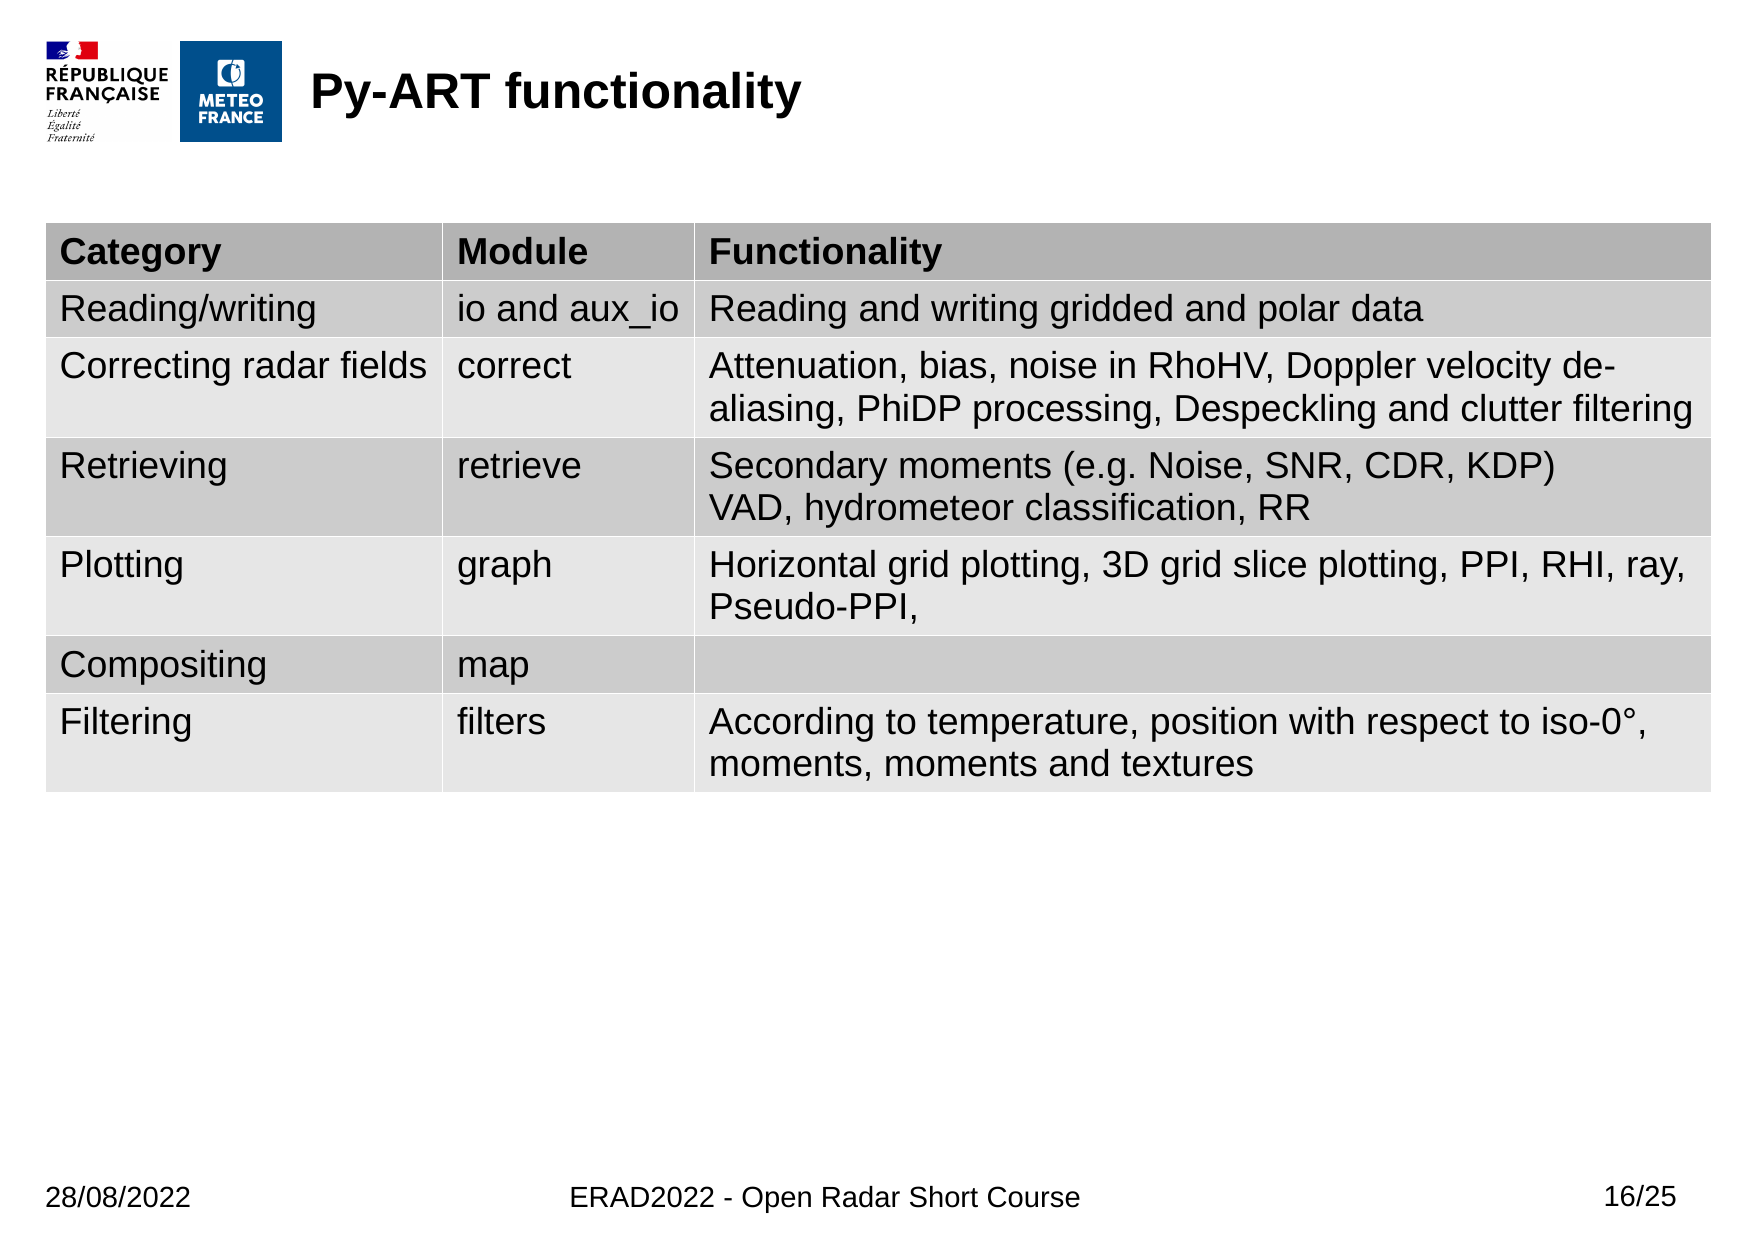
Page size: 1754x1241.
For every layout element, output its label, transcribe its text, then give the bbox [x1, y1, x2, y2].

table_cell filters [443, 694, 694, 792]
table_cell Reading and writing gridded and polar data [695, 281, 1711, 337]
table_cell Compositing [46, 636, 442, 693]
table_cell Reading/writing [46, 281, 442, 337]
table_cell Secondary moments (e.g. Noise, SNR, CDR, KDP) VAD, hydrometeor classification, RR [695, 438, 1711, 536]
table_cell Plotting [46, 537, 442, 635]
table_cell correct [443, 338, 694, 437]
table_cell map [443, 636, 694, 693]
table_header Module [443, 223, 694, 280]
table_cell [695, 636, 1711, 693]
table_cell retrieve [443, 438, 694, 536]
picture [180, 41, 282, 142]
table_header Functionality [695, 223, 1711, 280]
table_cell According to temperature, position with respect to iso-0°, moments, moments and textures [695, 694, 1711, 792]
table_cell Retrieving [46, 438, 442, 536]
table_cell io and aux_io [443, 281, 694, 337]
title Py-ART functionality [310, 40, 1697, 142]
table_cell Correcting radar fields [46, 338, 442, 437]
picture [46, 41, 172, 142]
table_cell graph [443, 537, 694, 635]
table_header Category [46, 223, 442, 280]
table_cell Attenuation, bias, noise in RhoHV, Doppler velocity de-aliasing, PhiDP processing, Despeckling and clutter filtering [695, 338, 1711, 437]
table_cell Filtering [46, 694, 442, 792]
table_cell Horizontal grid plotting, 3D grid slice plotting, PPI, RHI, ray, Pseudo-PPI, [695, 537, 1711, 635]
